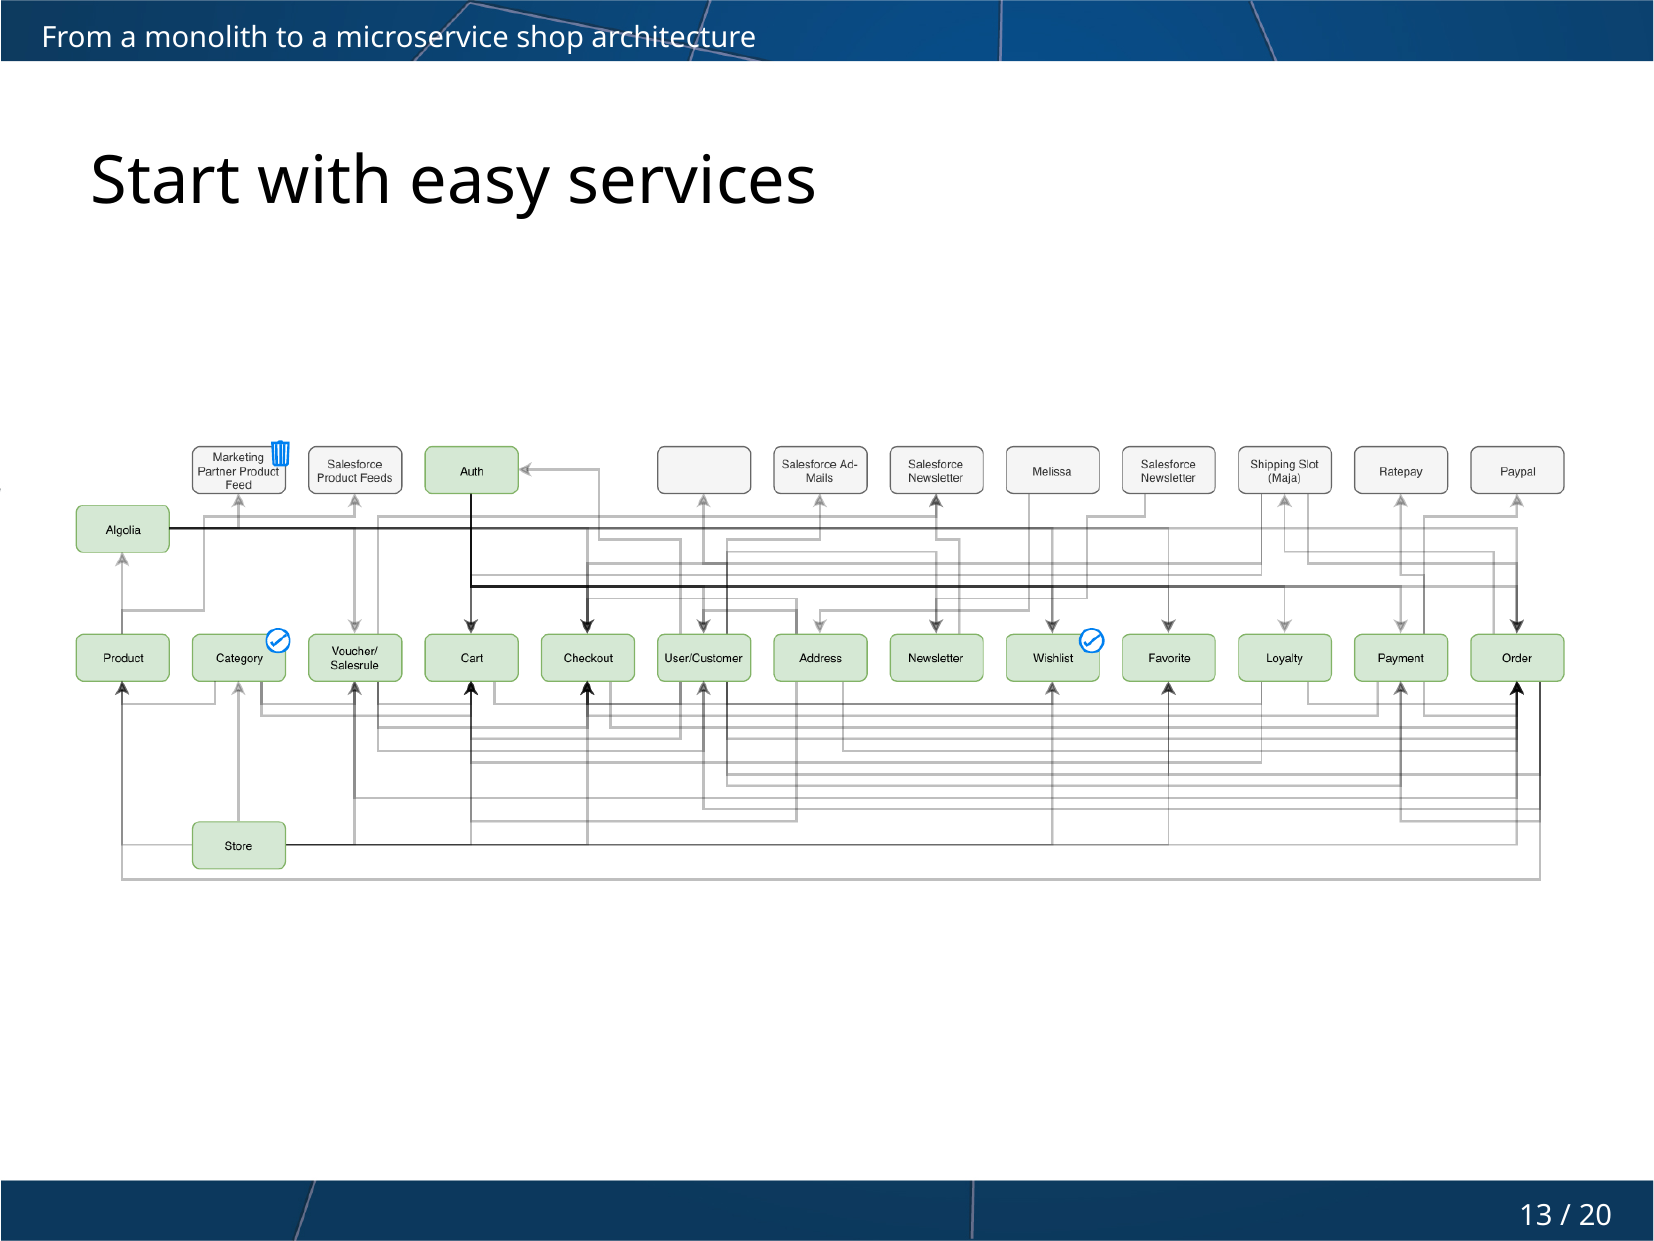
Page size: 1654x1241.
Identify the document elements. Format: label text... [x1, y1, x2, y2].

picture [0, 0, 1654, 1241]
title Start with easy services [31, 61, 1538, 295]
